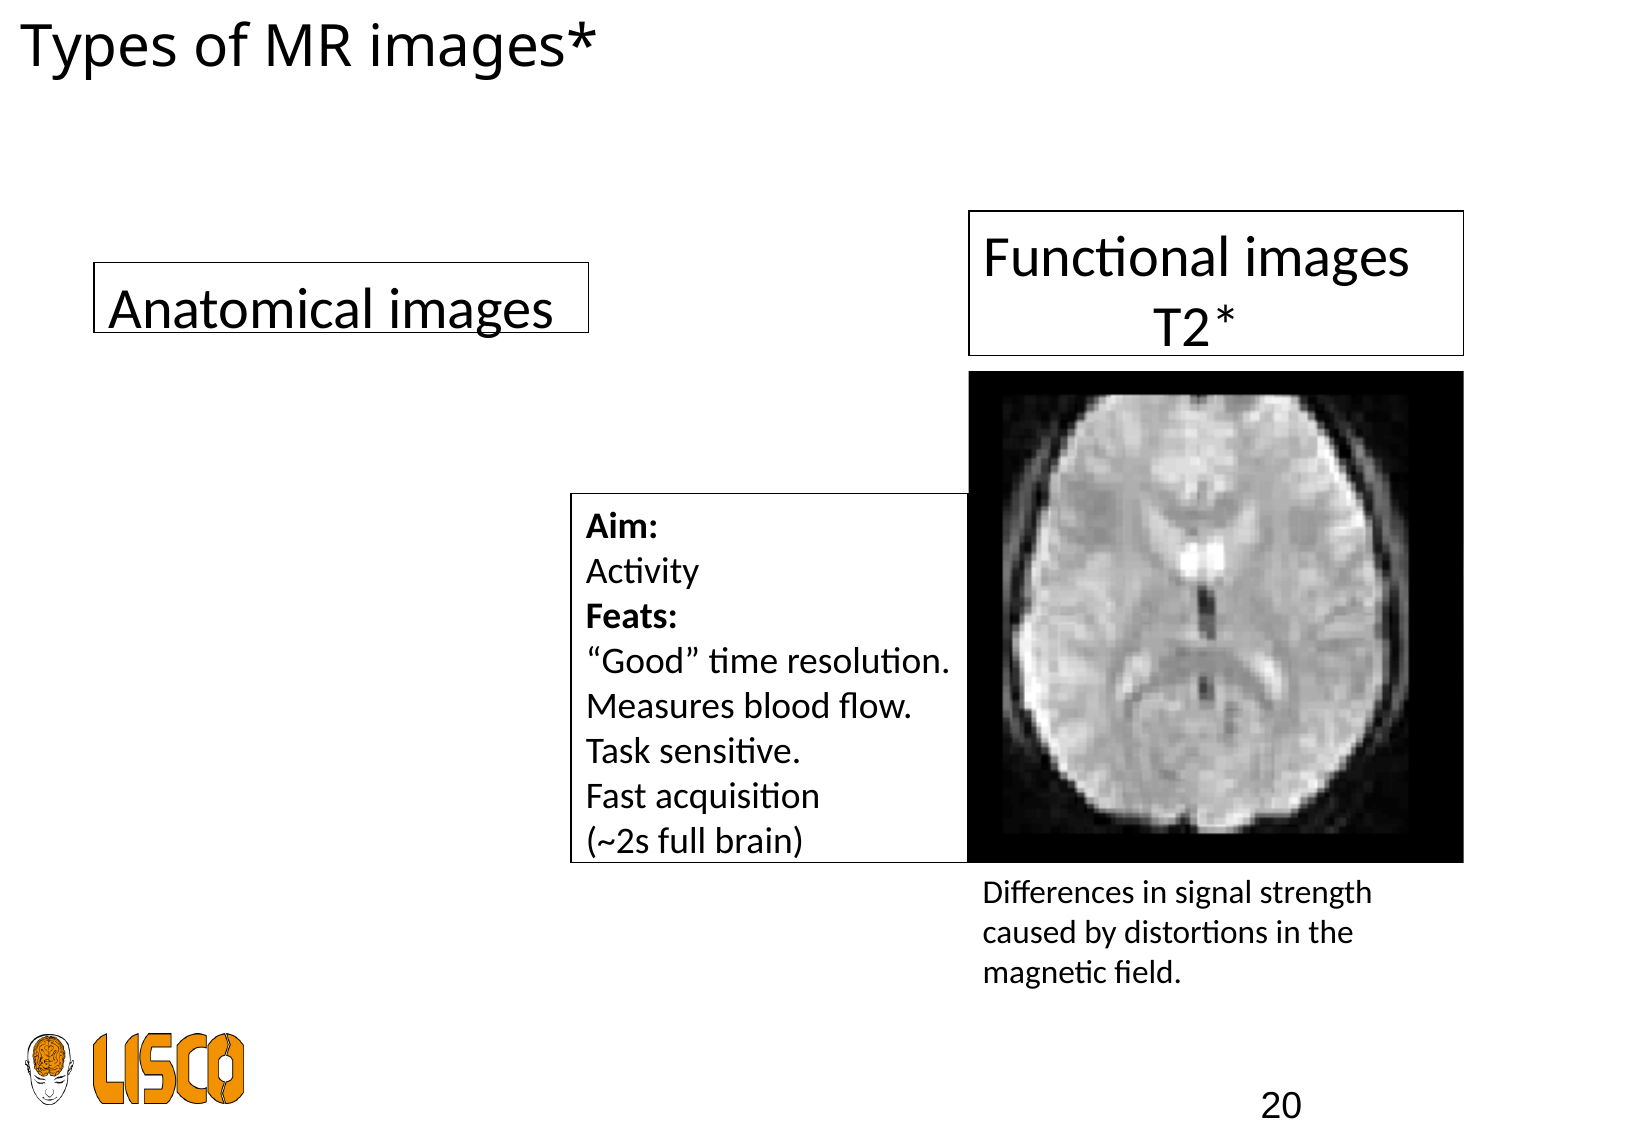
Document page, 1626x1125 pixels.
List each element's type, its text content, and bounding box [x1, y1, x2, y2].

text_box Aim: Activity Feats: “Good” time resolution. Measures blood flow. Task sensitive. Fast acquisition (~2s full brain) [571, 494, 968, 863]
picture [93, 1033, 244, 1104]
text_box Functional images T2* [969, 211, 1464, 355]
text_box Types of MR images* [6, 1, 1623, 123]
text_box Anatomical images [94, 262, 589, 333]
picture [25, 1034, 74, 1105]
picture [968, 371, 1464, 863]
text_box Differences in signal strength caused by distortions in the magnetic field. [968, 863, 1463, 1005]
